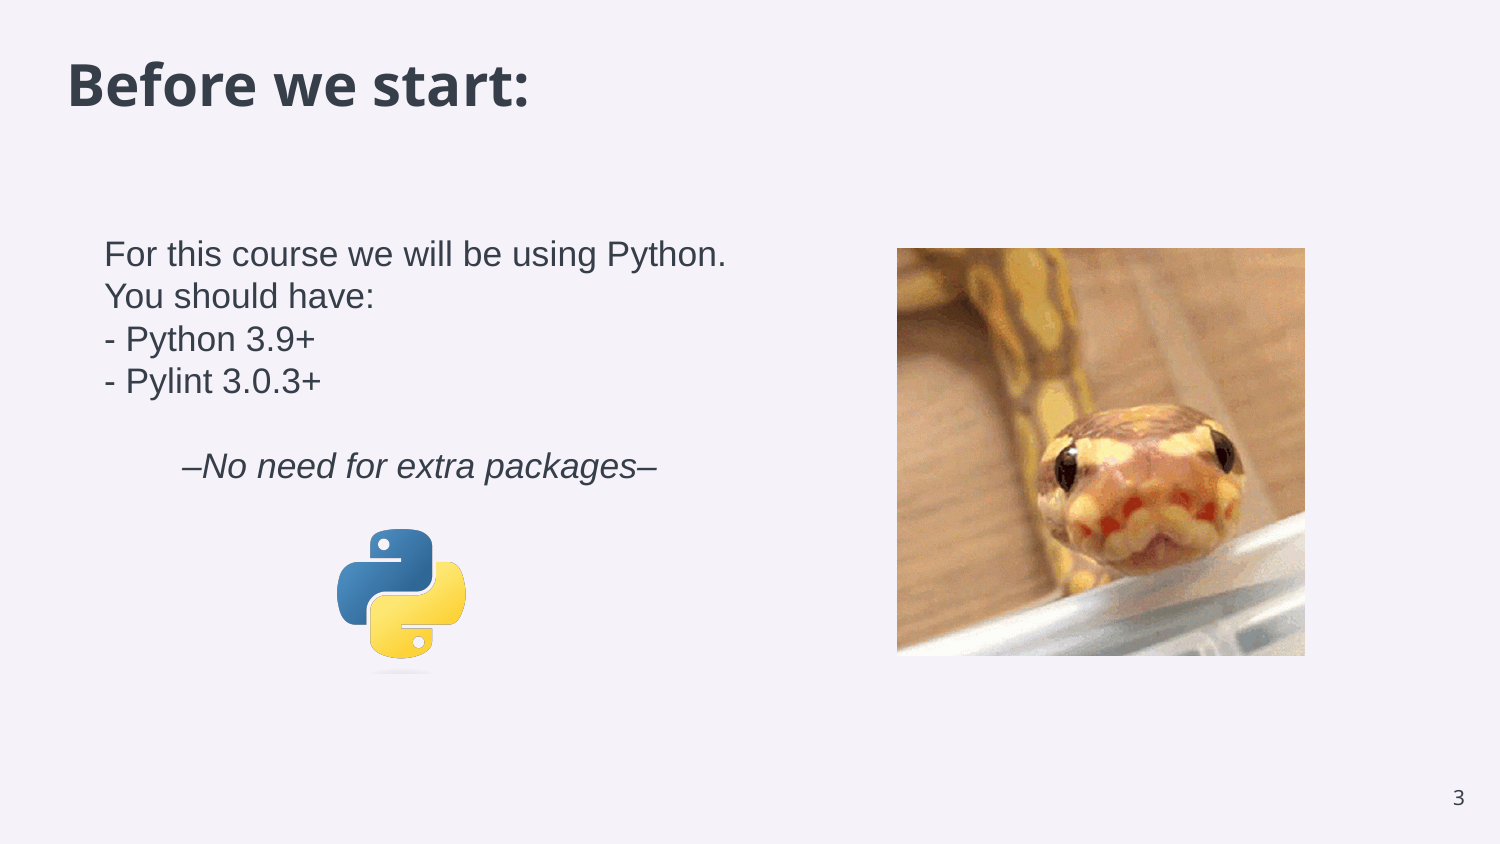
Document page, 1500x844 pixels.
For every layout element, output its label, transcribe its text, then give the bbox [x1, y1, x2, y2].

picture [337, 529, 470, 674]
text_box For this course we will be using Python. You should have: - Python 3.9+ - Pylint 3.0.3+ –No need for extra packages– [89, 215, 773, 501]
picture [897, 248, 1305, 656]
slide_number <number> [1389, 764, 1480, 830]
text_box Before we start: [51, 28, 1390, 140]
